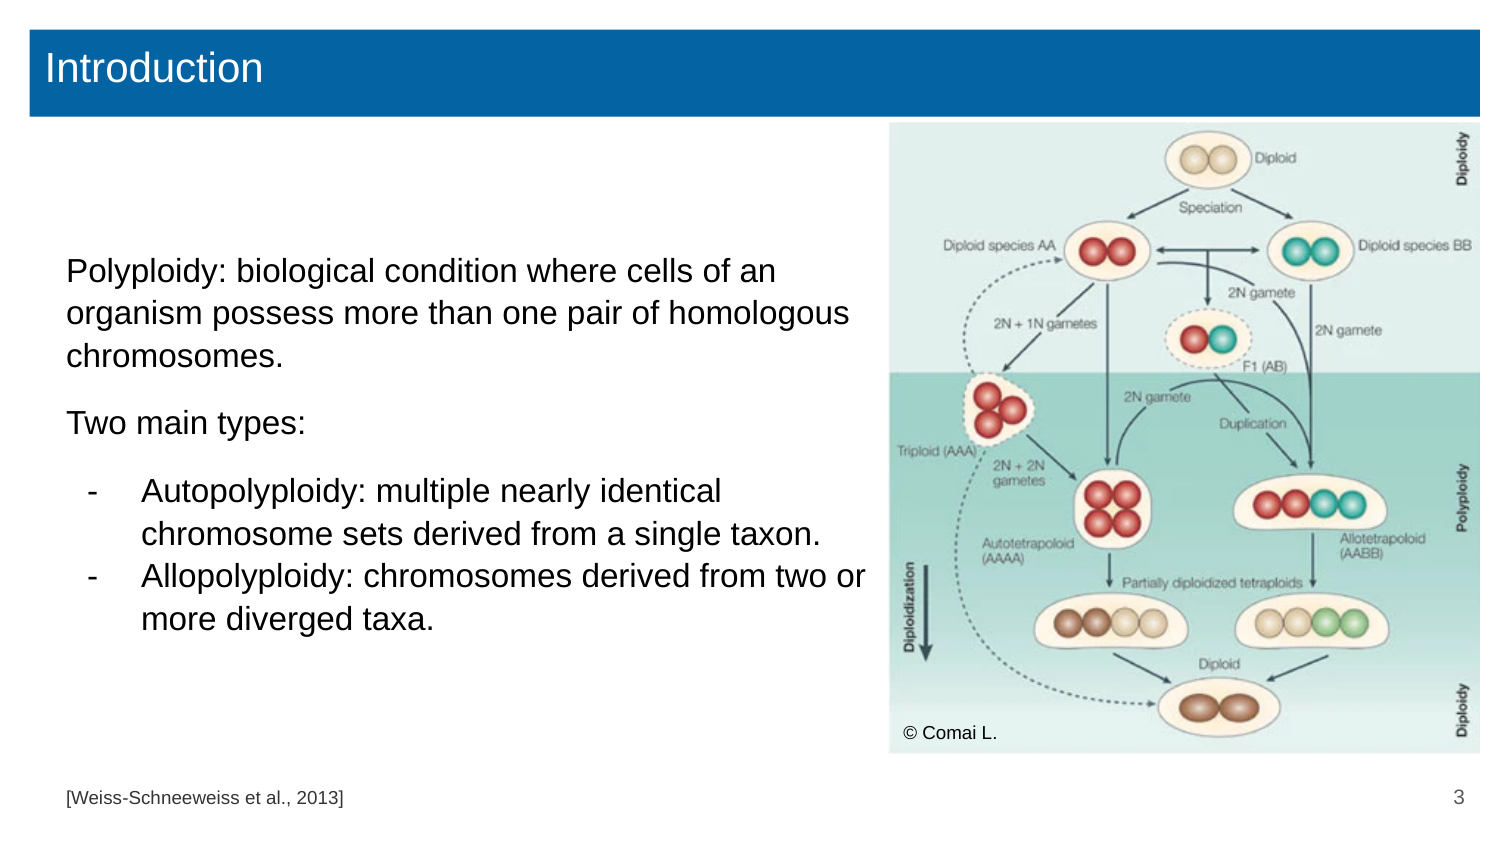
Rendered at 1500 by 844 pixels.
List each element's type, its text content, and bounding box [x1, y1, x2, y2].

text_box © Comai L. [888, 710, 1017, 754]
title Introduction [29, 29, 1480, 117]
list Polyploidy: biological condition where cells of an organism possess more than one pair of homologous chromosomes. Two main types: Autopolyploidy: multiple nearly identical chromosome sets derived from a single taxon. Allopolyploidy: chromosomes derived from two or more diverged taxa. [51, 117, 889, 769]
picture [888, 122, 1480, 754]
slide_number [Weiss-Schneeweiss et al., 2013] [51, 764, 382, 830]
slide_number <number> [1389, 764, 1480, 830]
